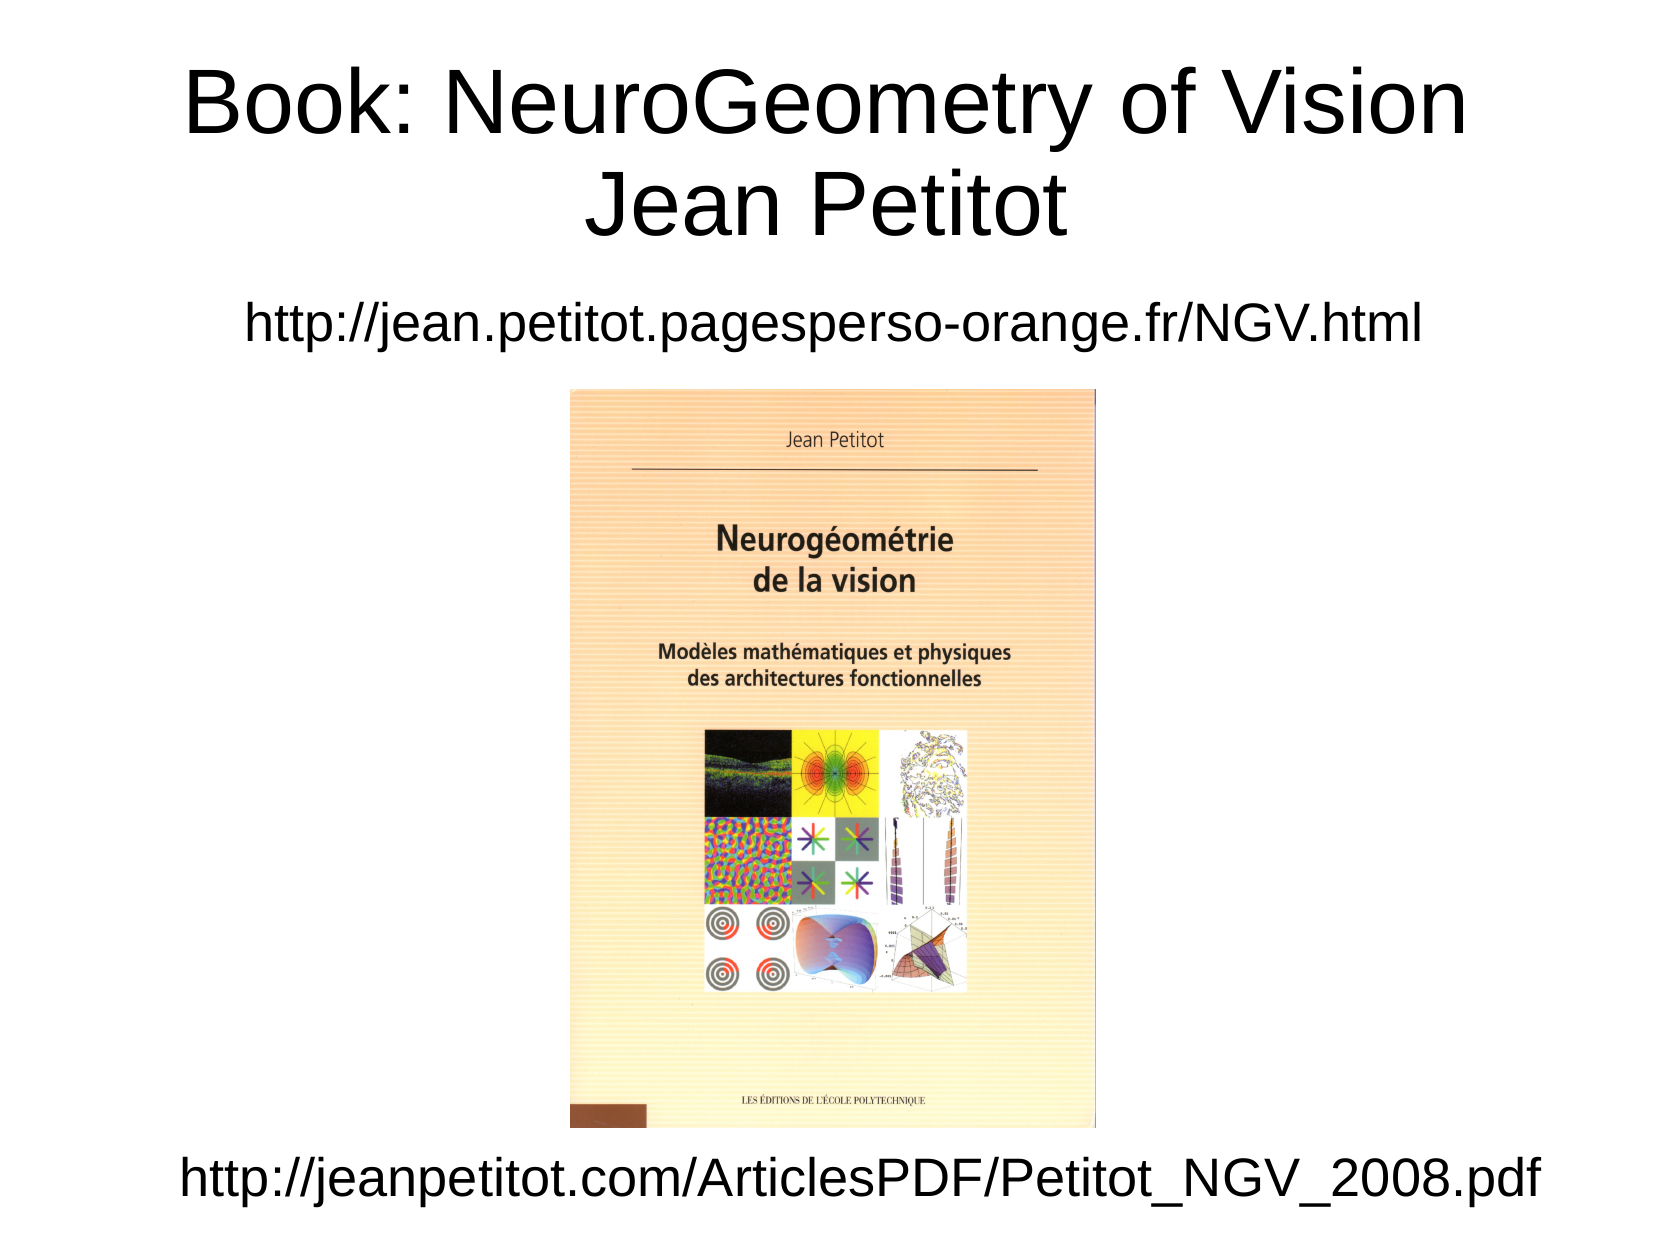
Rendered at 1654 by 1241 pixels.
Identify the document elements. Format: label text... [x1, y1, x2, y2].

text_box http://jean.petitot.pagesperso-orange.fr/NGV.html [229, 284, 1441, 361]
picture [570, 389, 1096, 1129]
title Book: NeuroGeometry of Vision Jean Petitot [82, 49, 1571, 257]
text_box http://jeanpetitot.com/ArticlesPDF/Petitot_NGV_2008.pdf [165, 1140, 1559, 1216]
